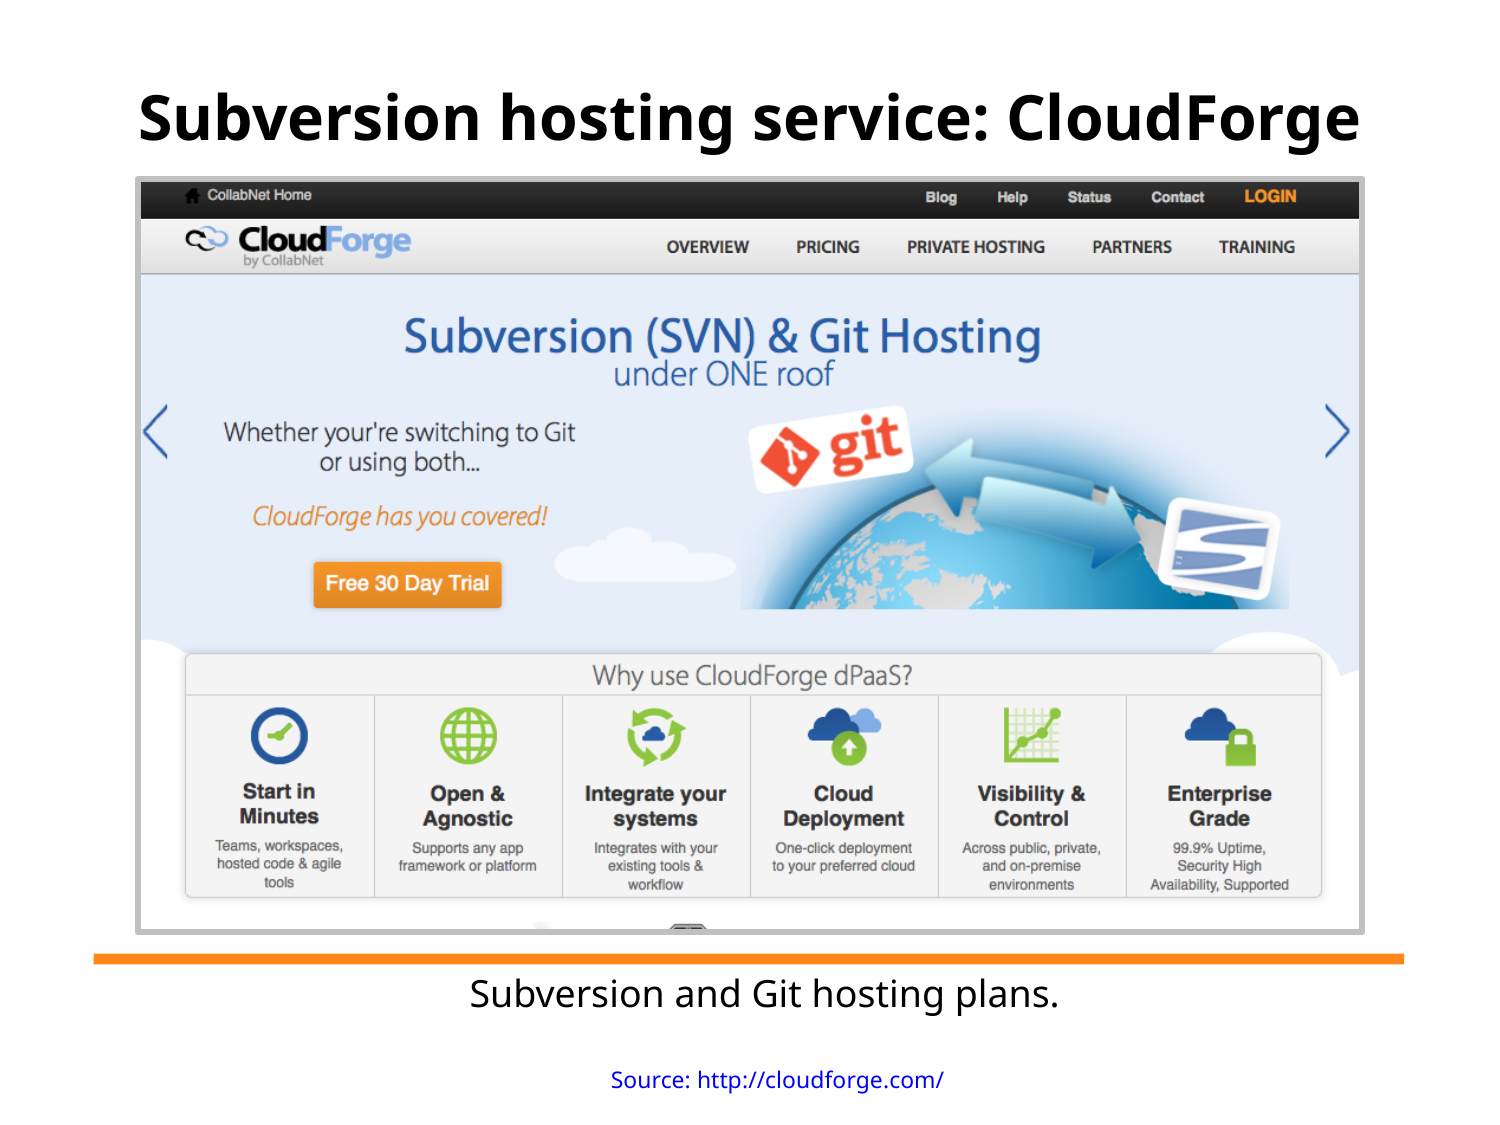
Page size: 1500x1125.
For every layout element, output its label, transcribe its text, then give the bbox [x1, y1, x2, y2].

title Subversion hosting service: CloudForge [75, 45, 1426, 188]
text_box Source: http://cloudforge.com/ [596, 1056, 904, 1098]
text_box Subversion and Git hosting plans. [382, 960, 1148, 1020]
picture [0, 0, 1500, 1125]
